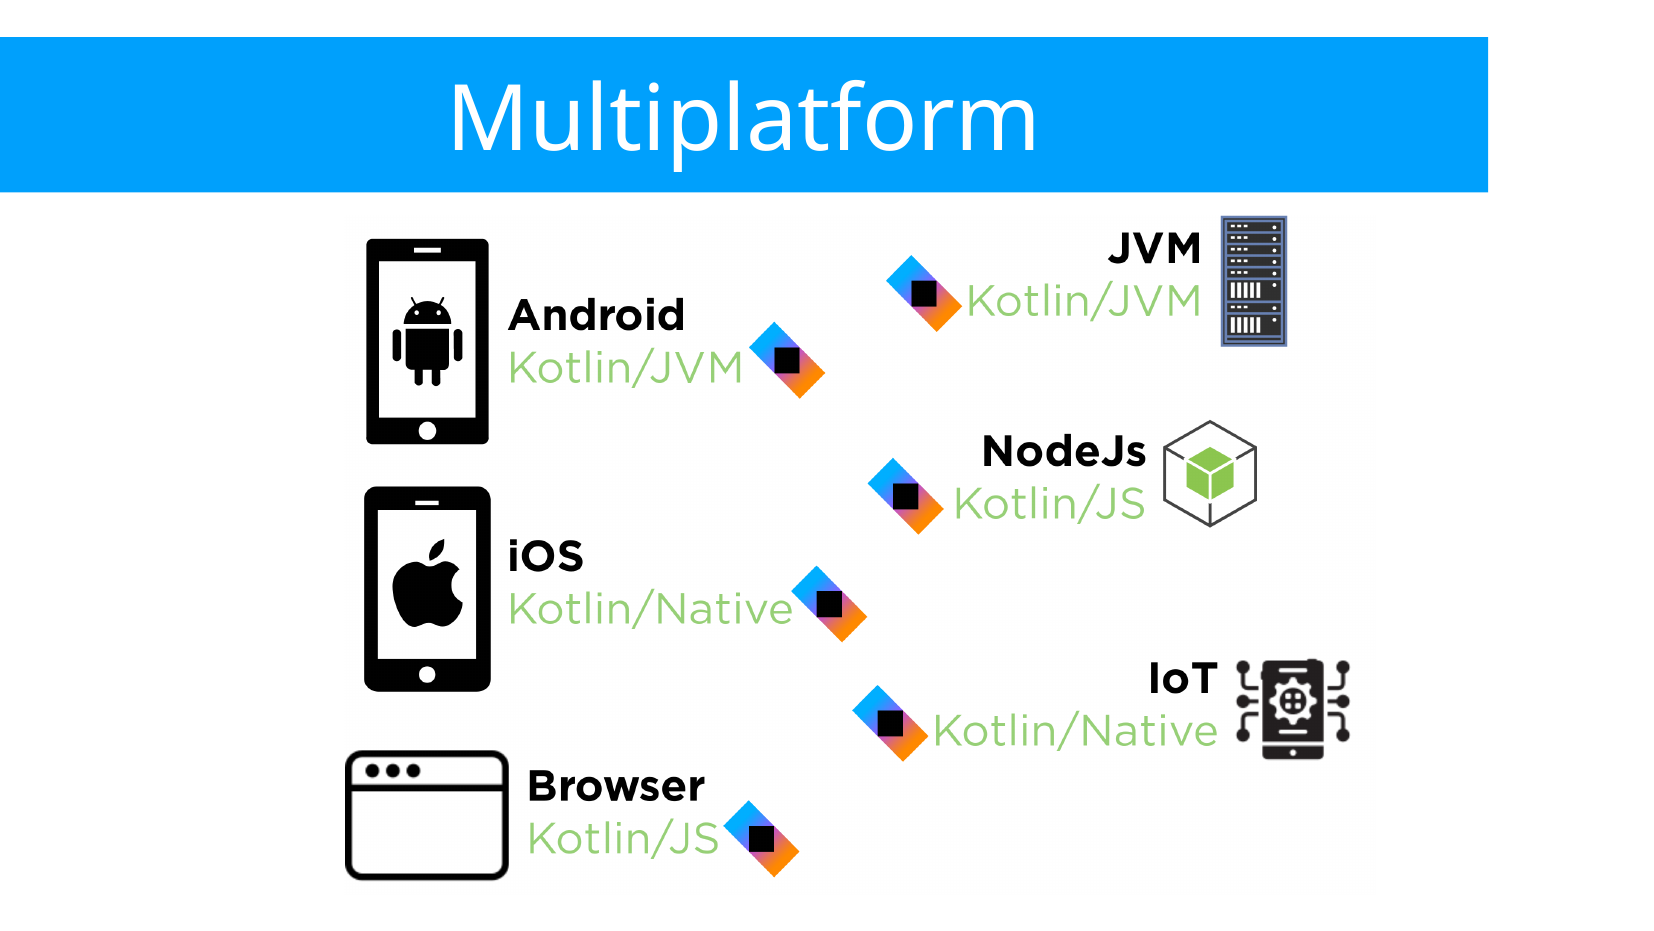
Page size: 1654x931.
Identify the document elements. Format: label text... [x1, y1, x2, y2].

title Multiplatform [0, 37, 1489, 193]
picture [344, 215, 1376, 895]
